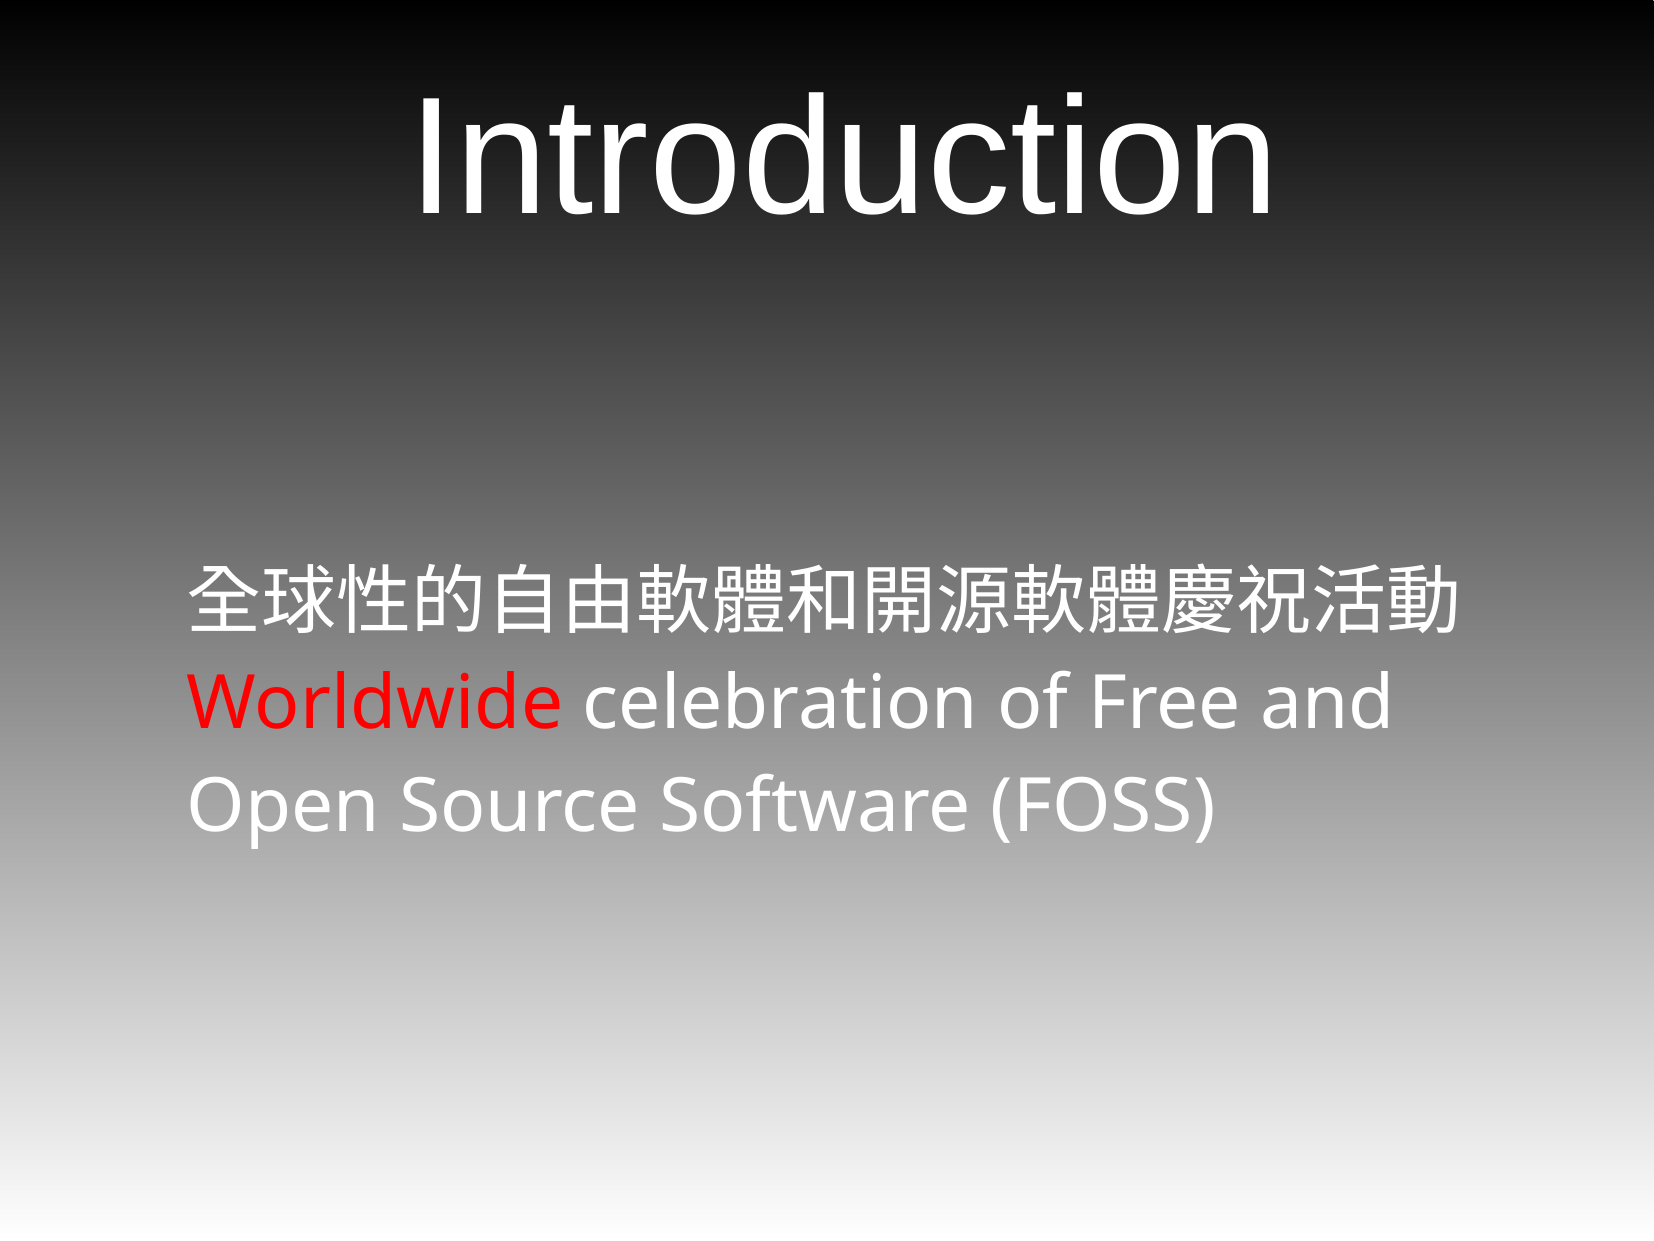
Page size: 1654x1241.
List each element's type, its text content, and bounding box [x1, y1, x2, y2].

title Introduction [383, 59, 1306, 252]
text_box 全球性的自由軟體和開源軟體慶祝活動 Worldwide celebration of Free and Open Source Software (FOSS) [171, 532, 1477, 798]
